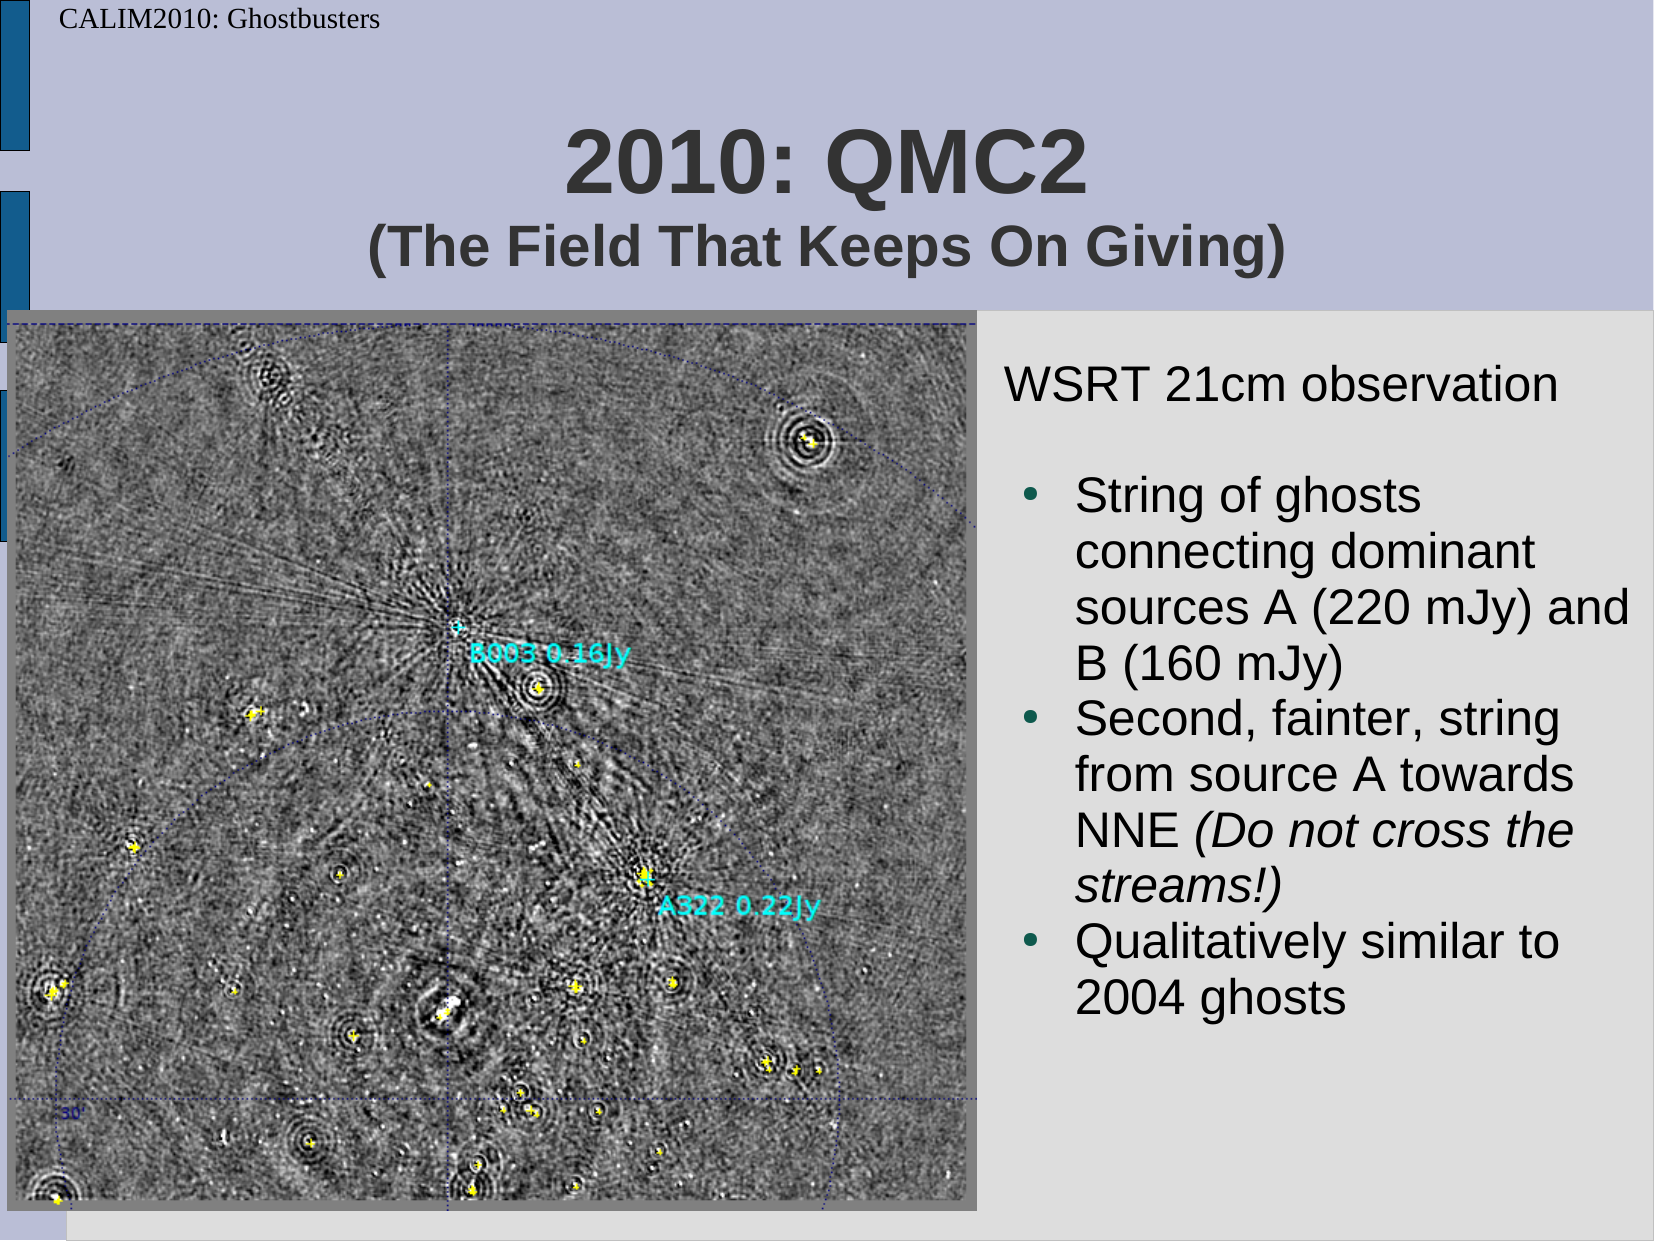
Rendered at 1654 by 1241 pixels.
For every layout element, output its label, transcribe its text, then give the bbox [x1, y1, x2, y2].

picture [7, 310, 977, 1211]
title 2010: QMC2 (The Field That Keeps On Giving) [121, 98, 1534, 291]
list WSRT 21cm observation String of ghosts connecting dominant sources A (220 mJy) and B (160 mJy) Second, fainter, string from source A towards NNE (Do not cross the streams!) Qualitatively similar to 2004 ghosts [1003, 356, 1654, 1241]
